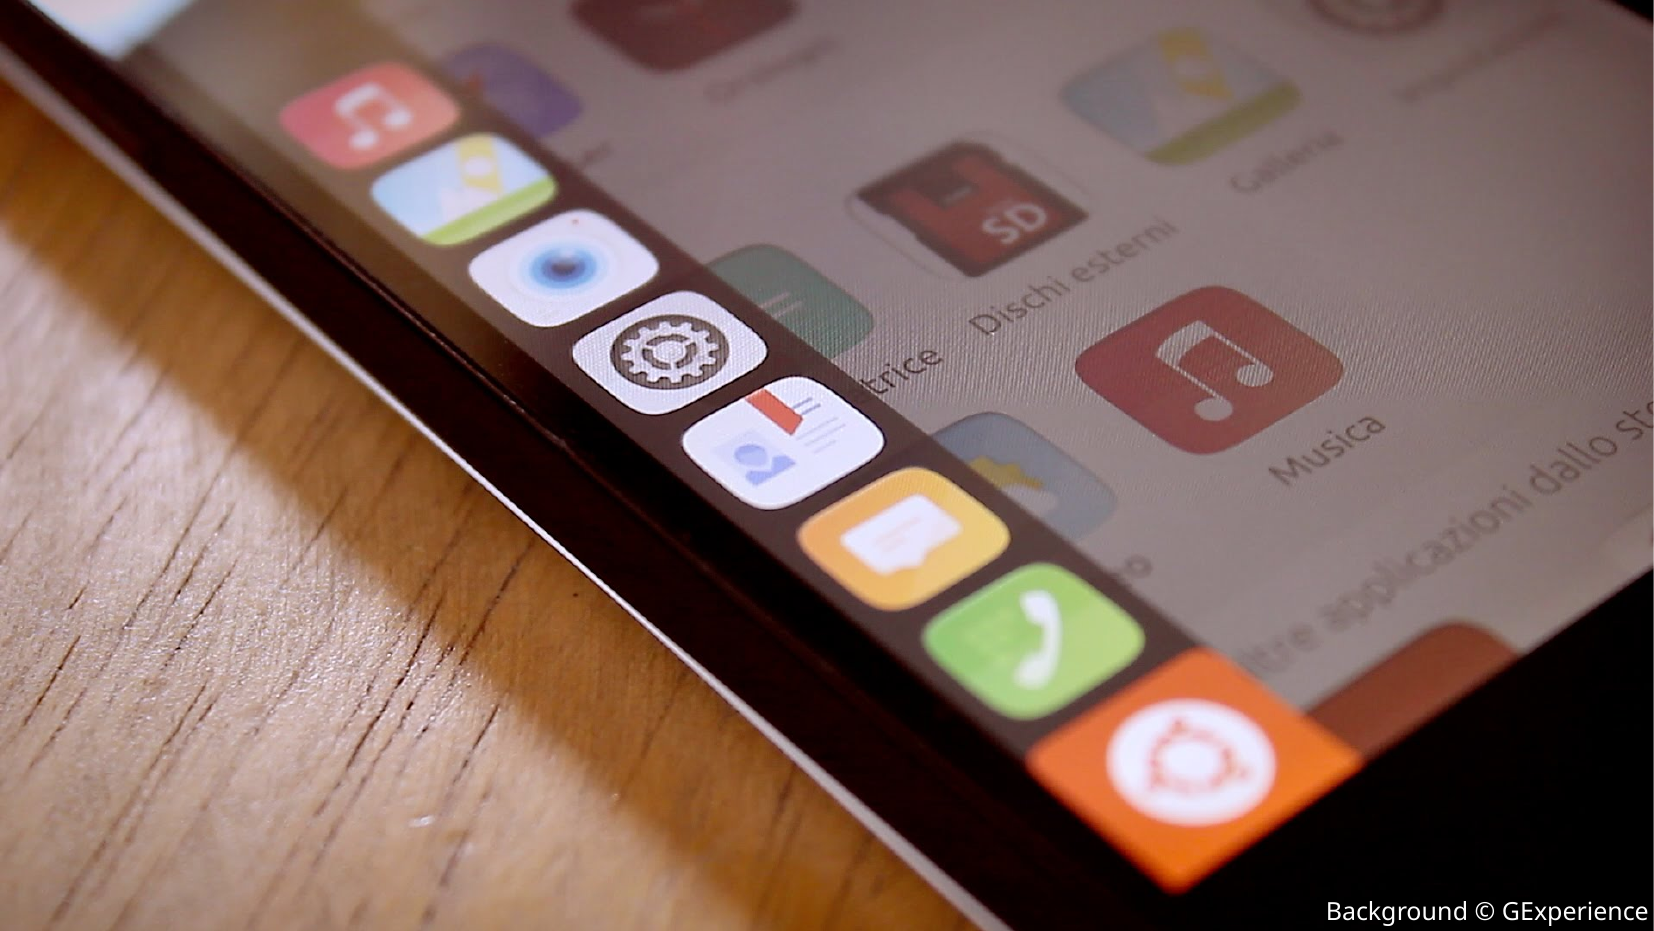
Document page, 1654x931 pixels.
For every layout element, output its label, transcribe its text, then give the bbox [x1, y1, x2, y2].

picture [0, 0, 1654, 931]
text_box Background © GExperience [1311, 885, 1654, 929]
